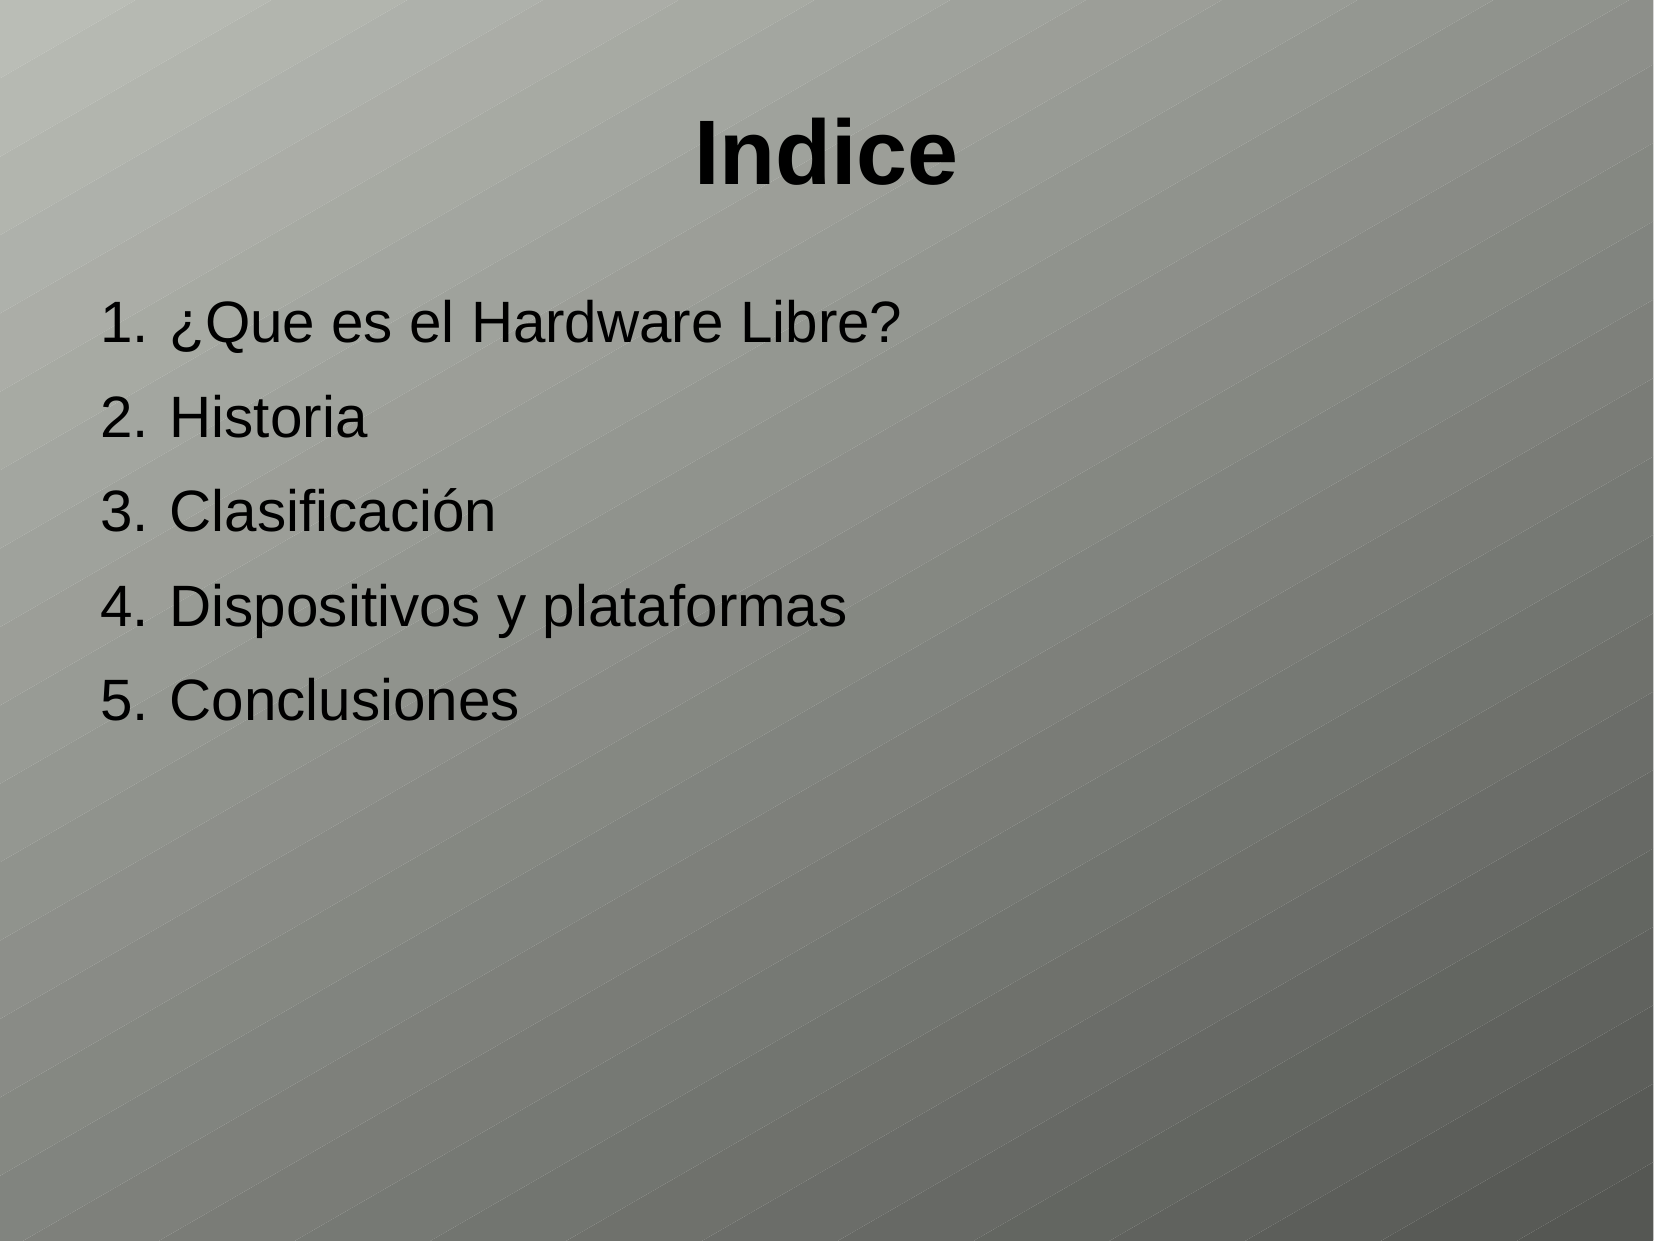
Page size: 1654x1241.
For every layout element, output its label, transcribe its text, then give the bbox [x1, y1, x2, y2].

list ¿Que es el Hardware Libre? Historia Clasificación Dispositivos y plataformas Conclusiones [82, 290, 1571, 1010]
title Indice [82, 49, 1571, 257]
